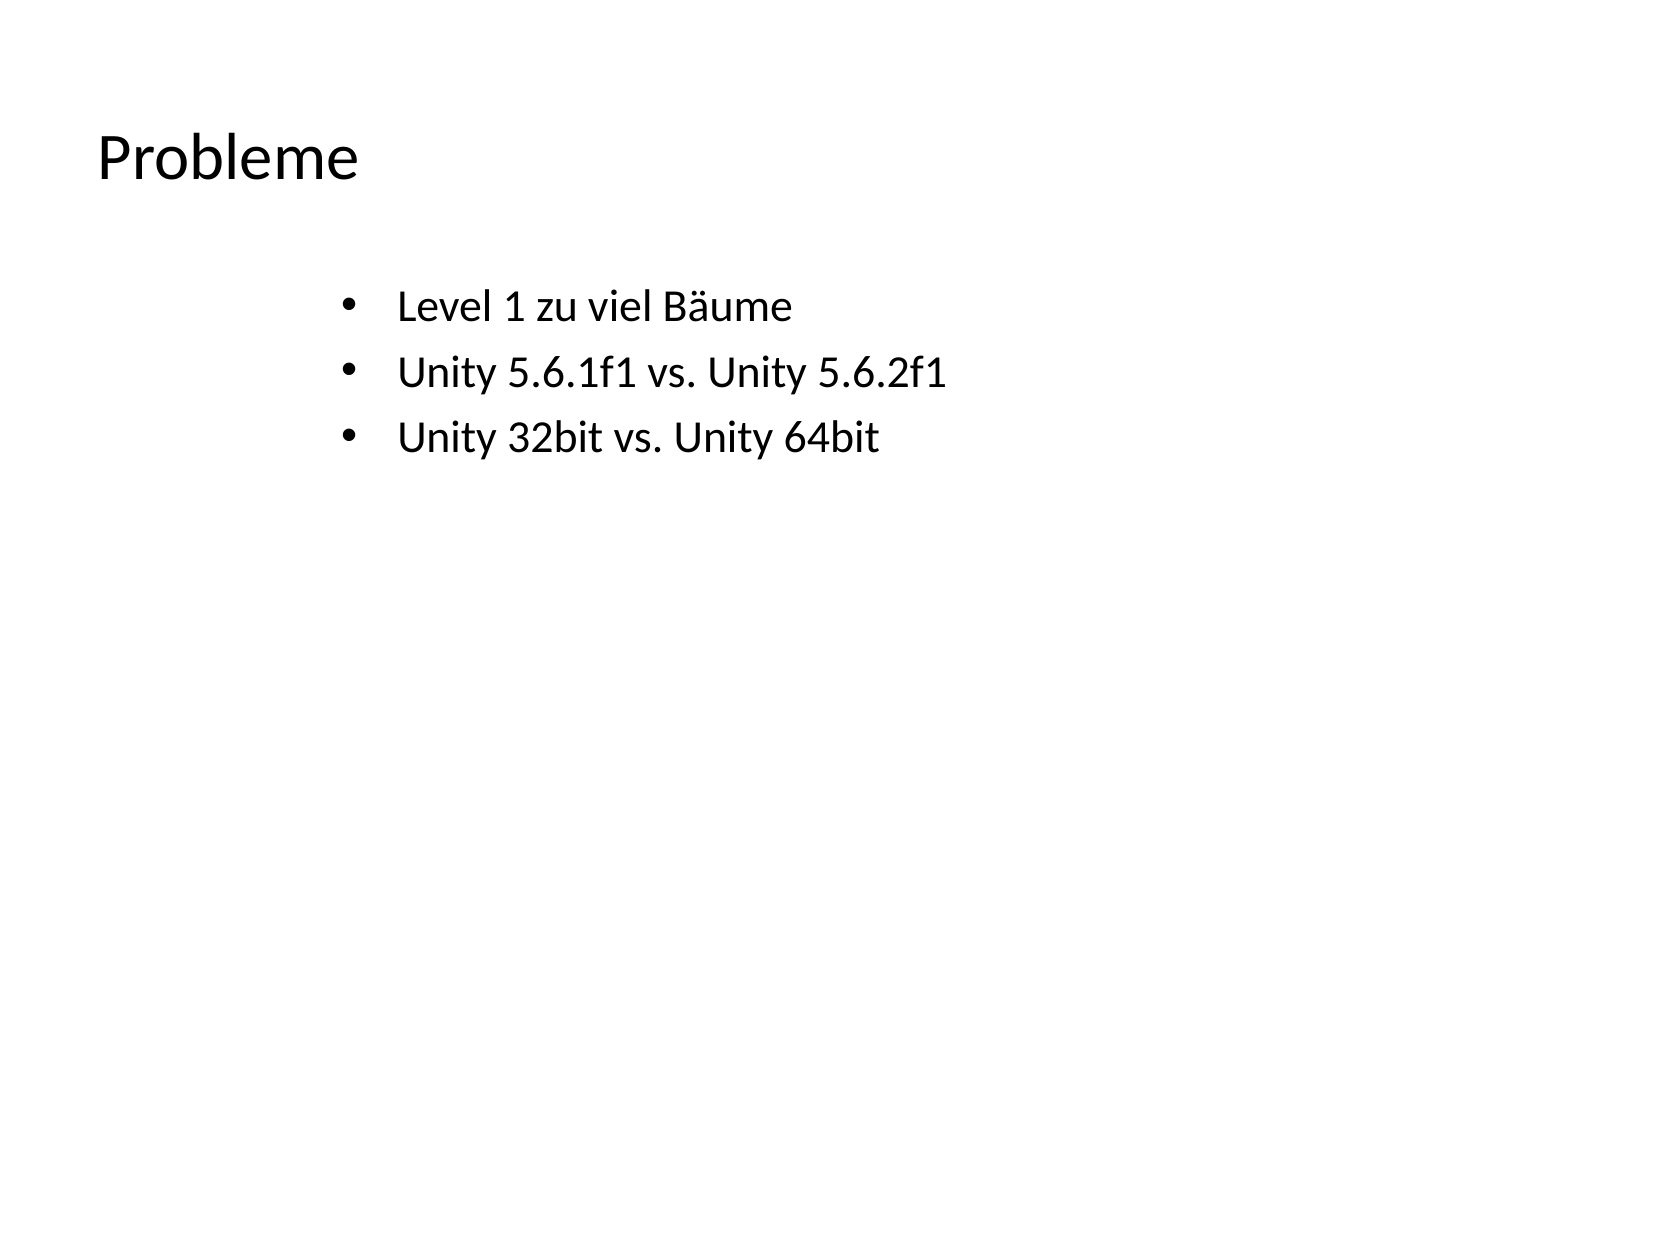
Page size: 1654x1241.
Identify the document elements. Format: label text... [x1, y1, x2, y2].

title Probleme [82, 49, 1571, 257]
list Level 1 zu viel Bäume Unity 5.6.1f1 vs. Unity 5.6.2f1 Unity 32bit vs. Unity 64bit [82, 268, 1571, 1108]
